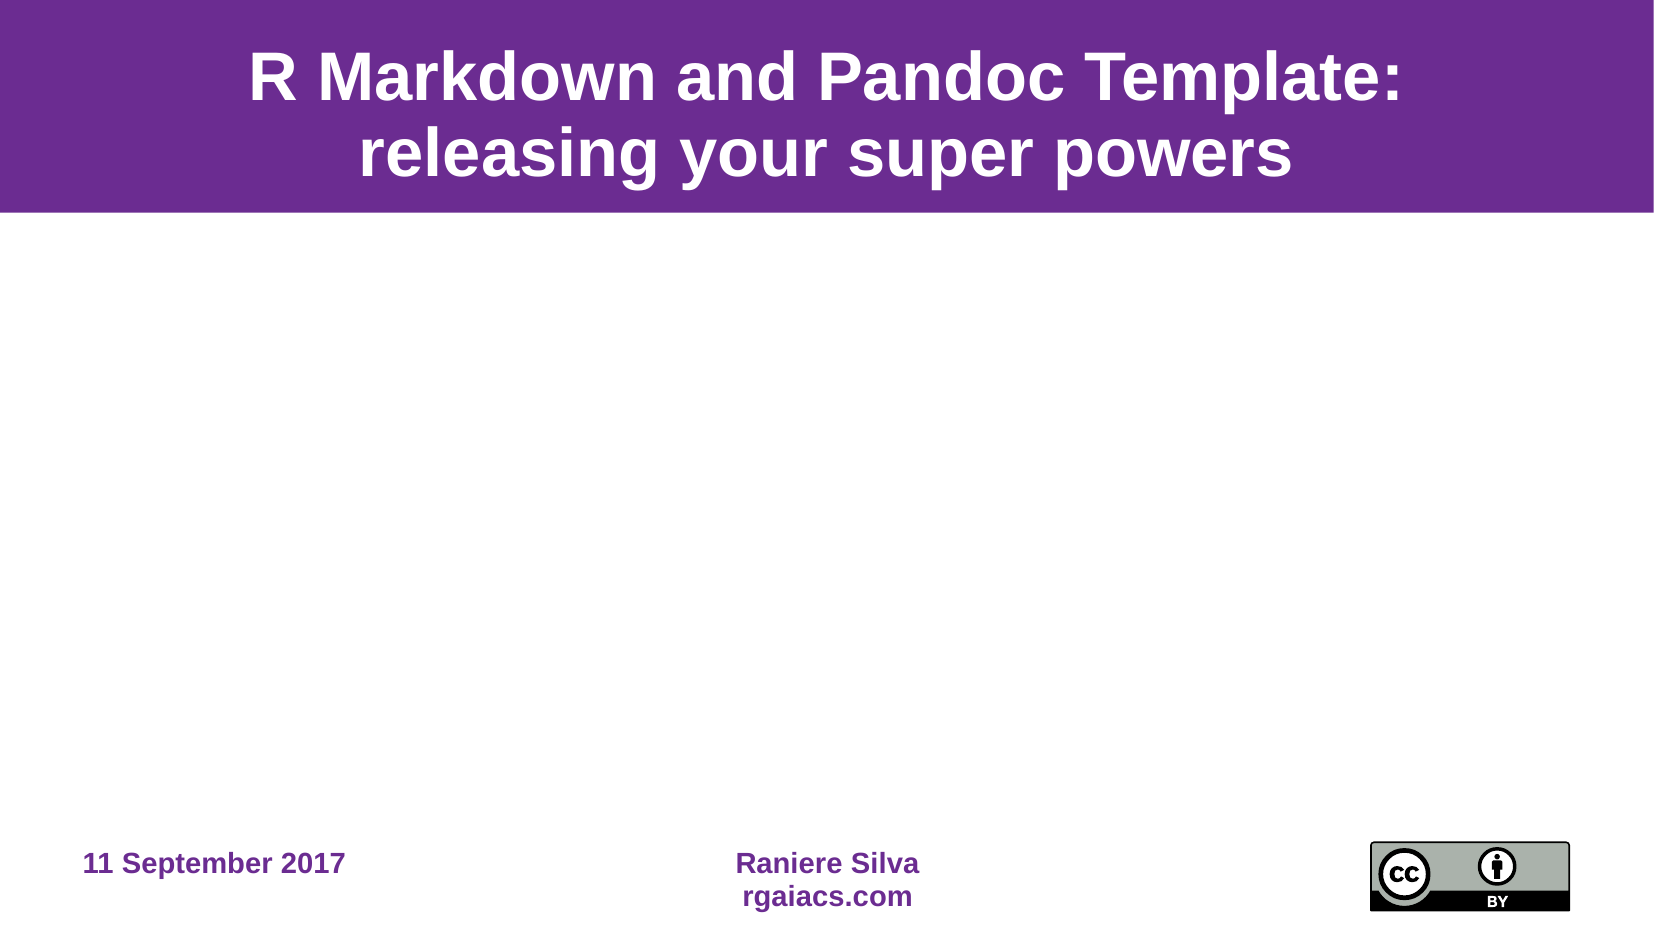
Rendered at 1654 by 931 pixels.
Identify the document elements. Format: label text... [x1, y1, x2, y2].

title R Markdown and Pandoc Template: releasing your super powers [82, 37, 1571, 193]
picture [1, 0, 1654, 929]
